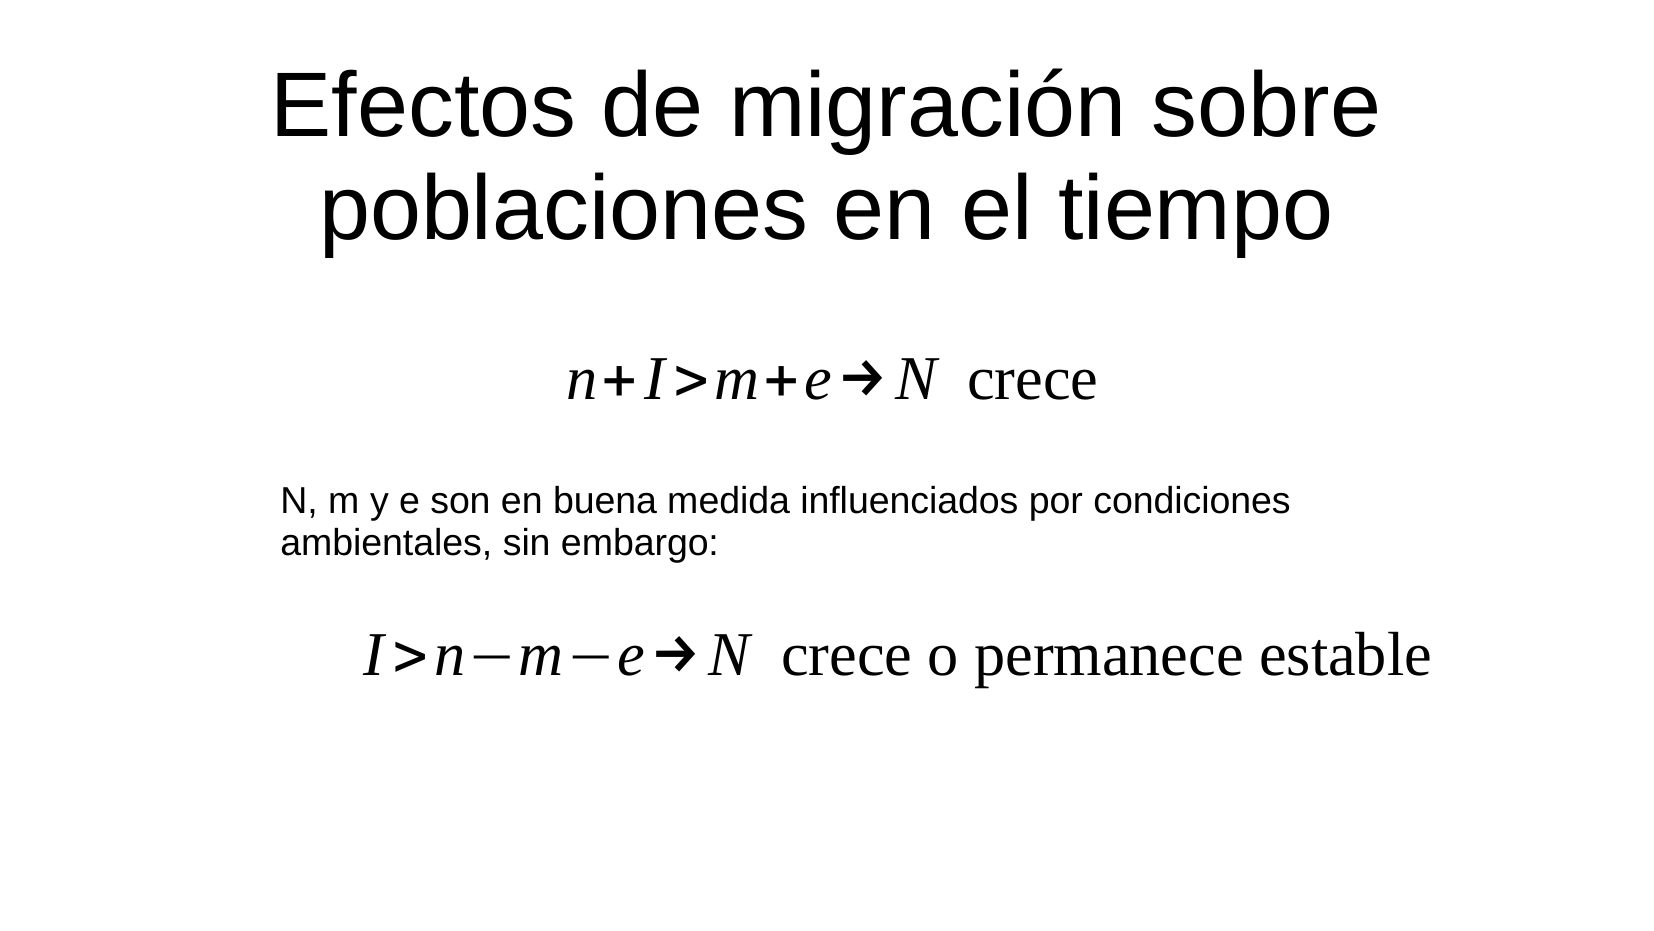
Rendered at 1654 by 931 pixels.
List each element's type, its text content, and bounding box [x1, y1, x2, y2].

title Efectos de migración sobre poblaciones en el tiempo [82, 53, 1571, 259]
chart [354, 620, 1442, 690]
chart [558, 344, 1107, 414]
text_box N, m y e son en buena medida influenciados por condiciones ambientales, sin embargo: [265, 472, 1359, 572]
